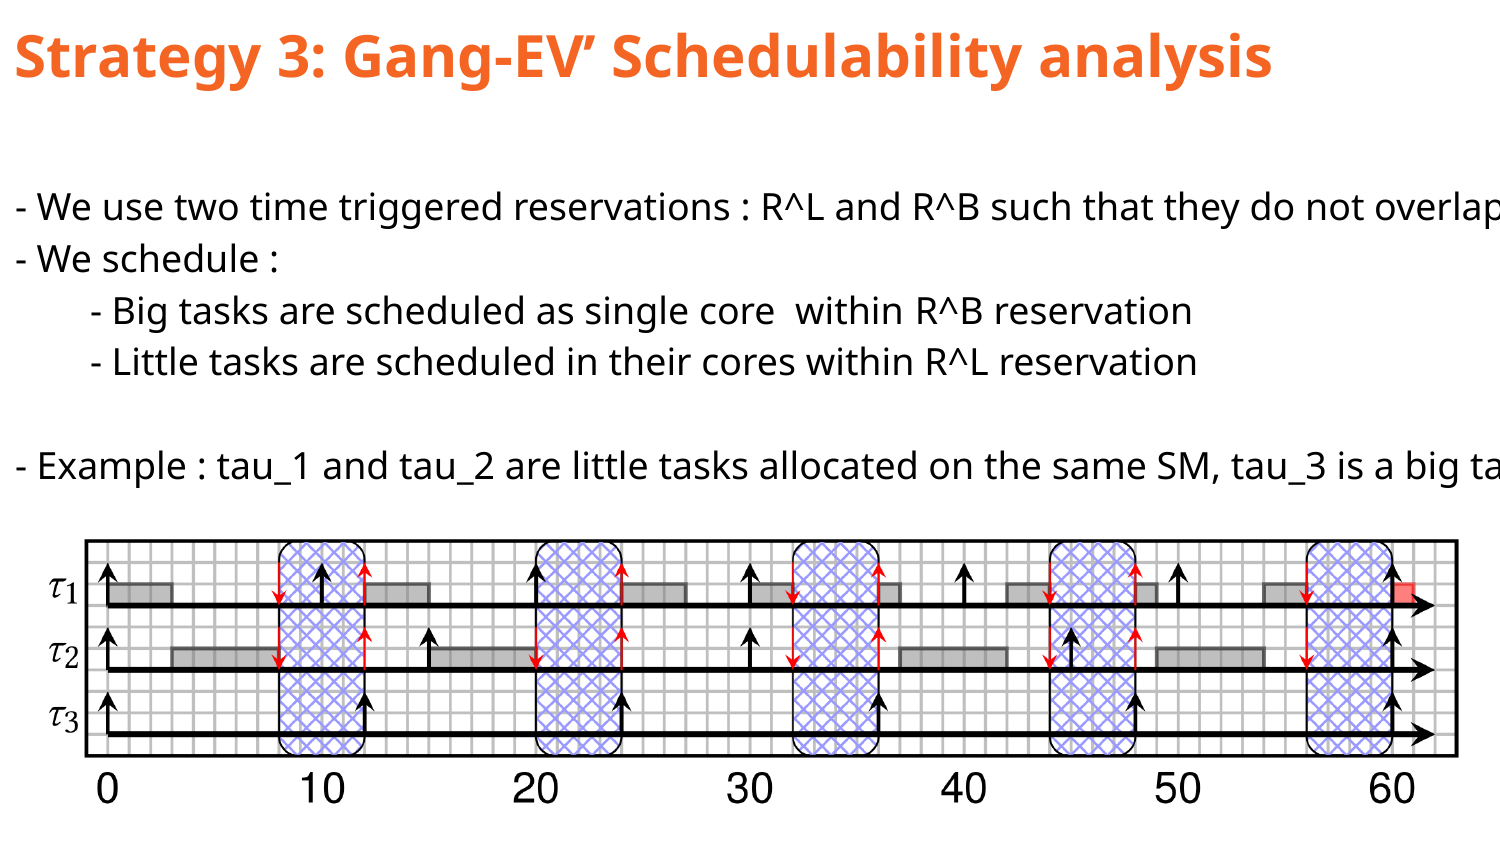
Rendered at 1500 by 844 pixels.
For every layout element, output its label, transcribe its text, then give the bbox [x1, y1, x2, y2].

title Strategy 3: Gang-EV’ Schedulability analysis [0, 4, 1500, 131]
picture [30, 509, 1500, 840]
title - We use two time triggered reservations : R^L and R^B such that they do not overlap - We schedule : - Big tasks are scheduled as single core within R^B reservation - Little tasks are scheduled in their cores within R^L reservation - Example : tau_1 and tau_2 are little tasks allocated on the same SM, tau_3 is a big task [0, 161, 1500, 665]
